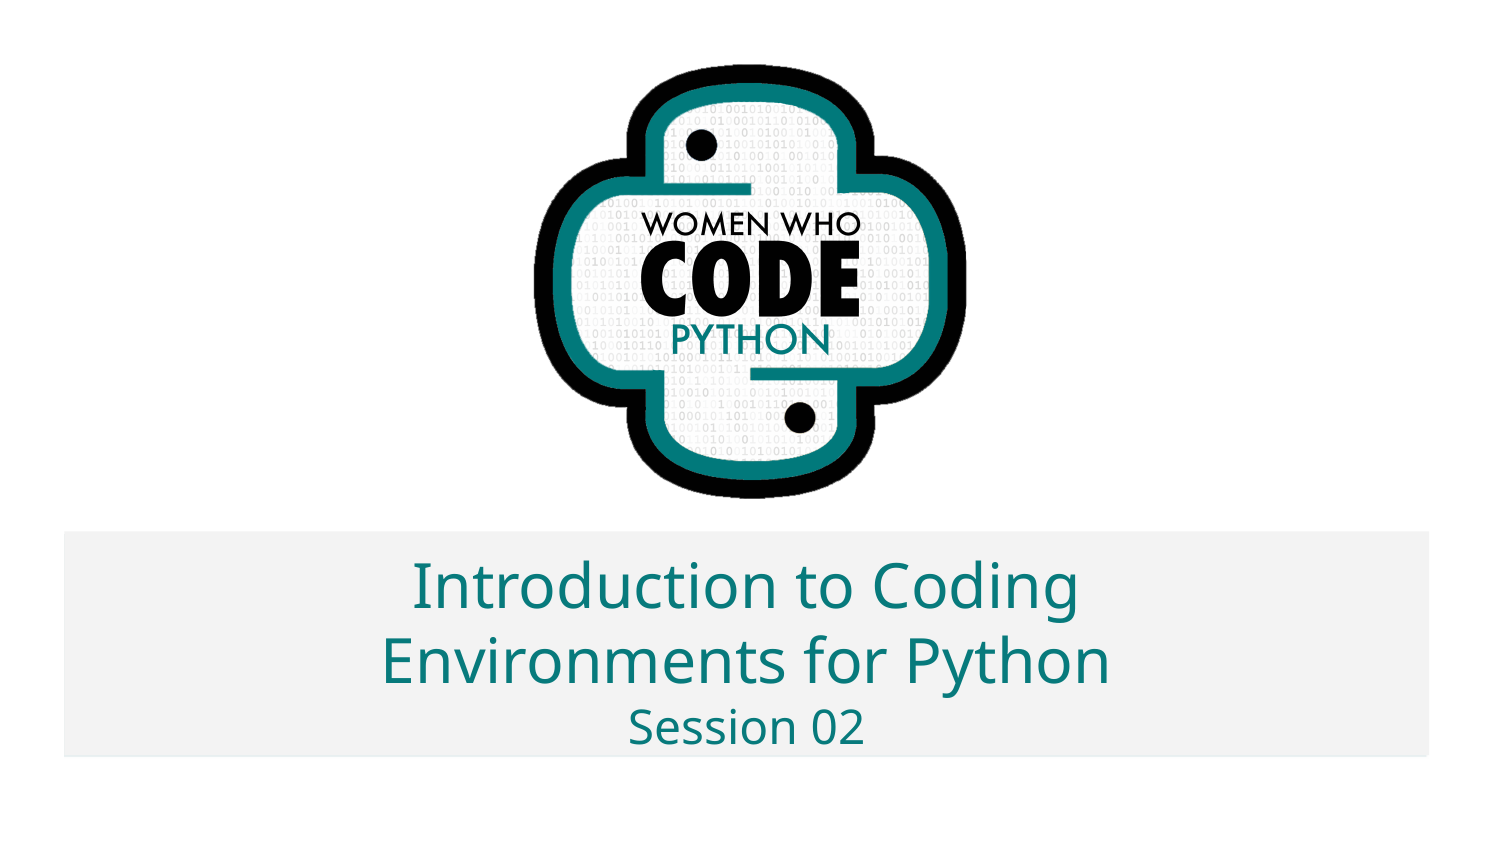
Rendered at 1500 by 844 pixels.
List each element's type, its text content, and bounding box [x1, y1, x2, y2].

picture [511, 44, 989, 519]
text_box Introduction to Coding Environments for Python Session 02 [64, 531, 1430, 756]
